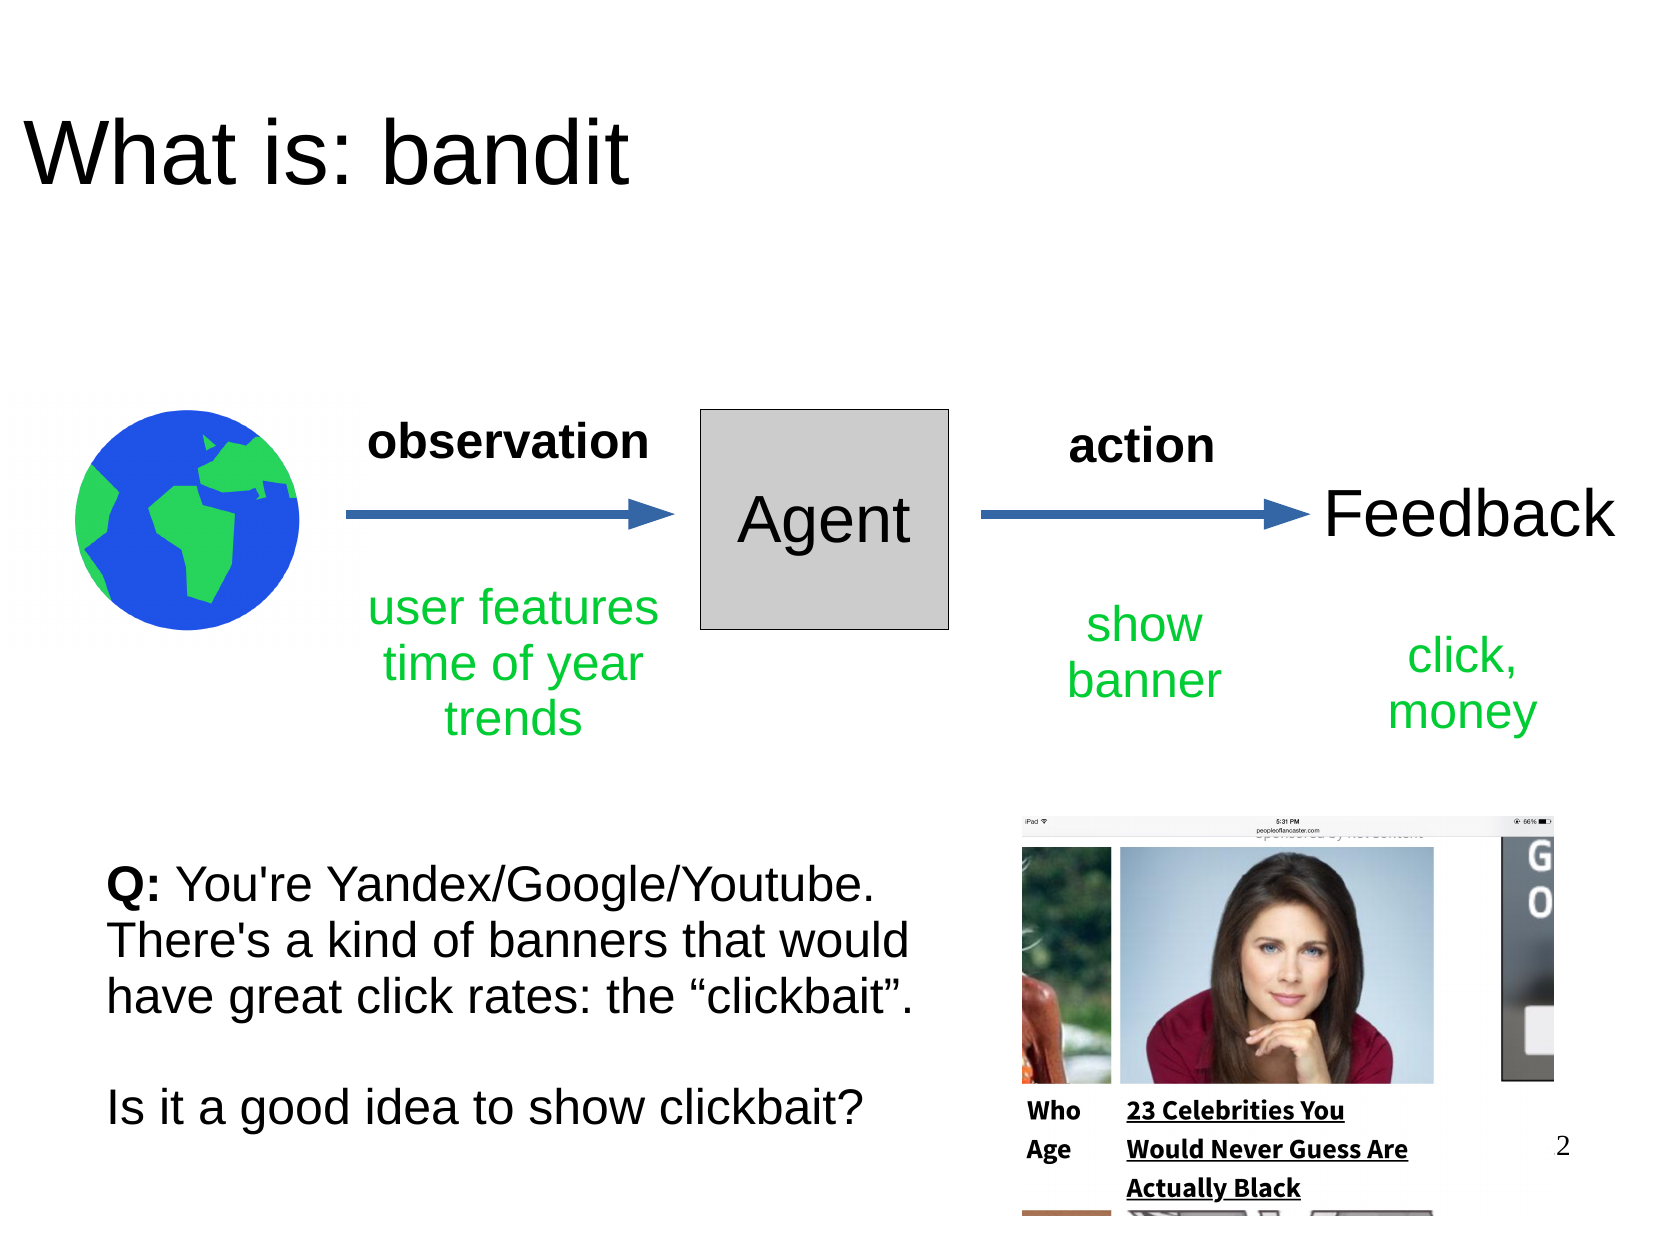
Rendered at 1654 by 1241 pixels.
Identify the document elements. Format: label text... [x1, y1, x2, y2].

text_box Agent [700, 409, 949, 630]
list [36, 781, 1336, 1241]
text_box show banner [976, 589, 1327, 717]
picture [1022, 816, 1554, 1216]
picture [4, 385, 370, 655]
text_box click, money [1310, 619, 1615, 748]
text_box Feedback [1259, 468, 1654, 559]
title What is: bandit [23, 49, 1512, 257]
text_box user features time of year trends [338, 571, 689, 756]
text_box action [1053, 409, 1231, 481]
text_box observation [352, 406, 666, 478]
